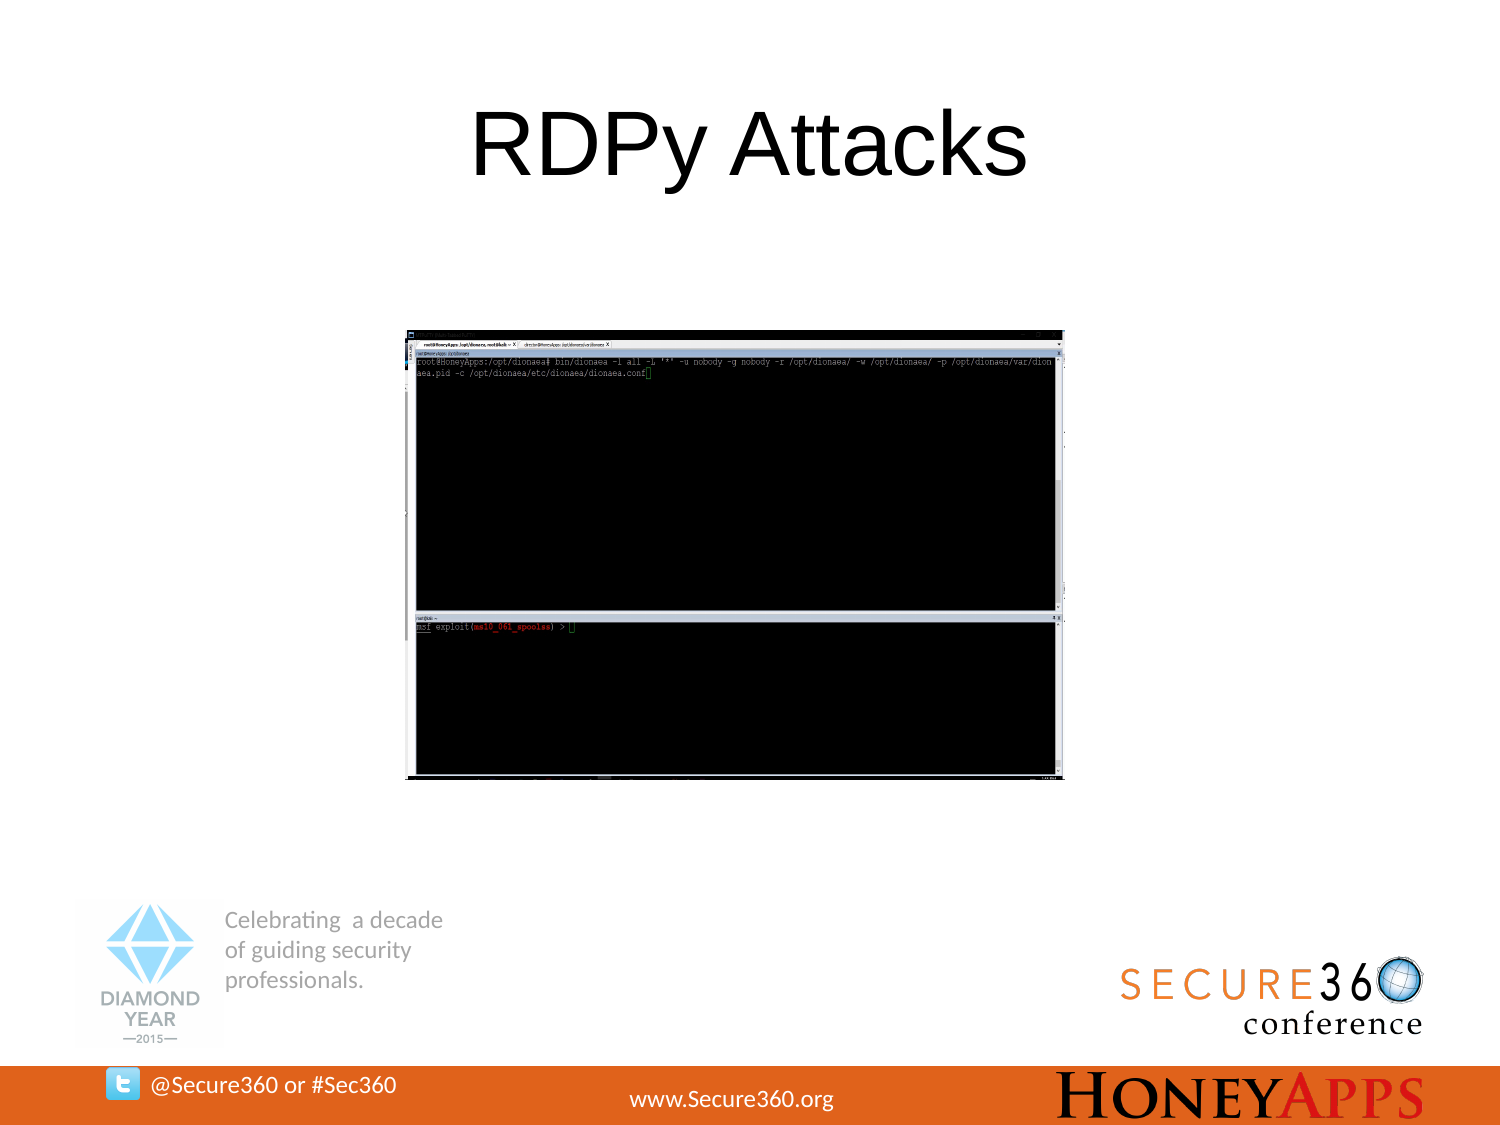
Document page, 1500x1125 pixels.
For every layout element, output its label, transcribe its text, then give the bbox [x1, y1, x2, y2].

picture [75, 899, 224, 1048]
picture [1004, 956, 1486, 1125]
picture [106, 1067, 140, 1100]
title RDPy Attacks [112, 90, 1388, 198]
text_box [405, 329, 1066, 781]
